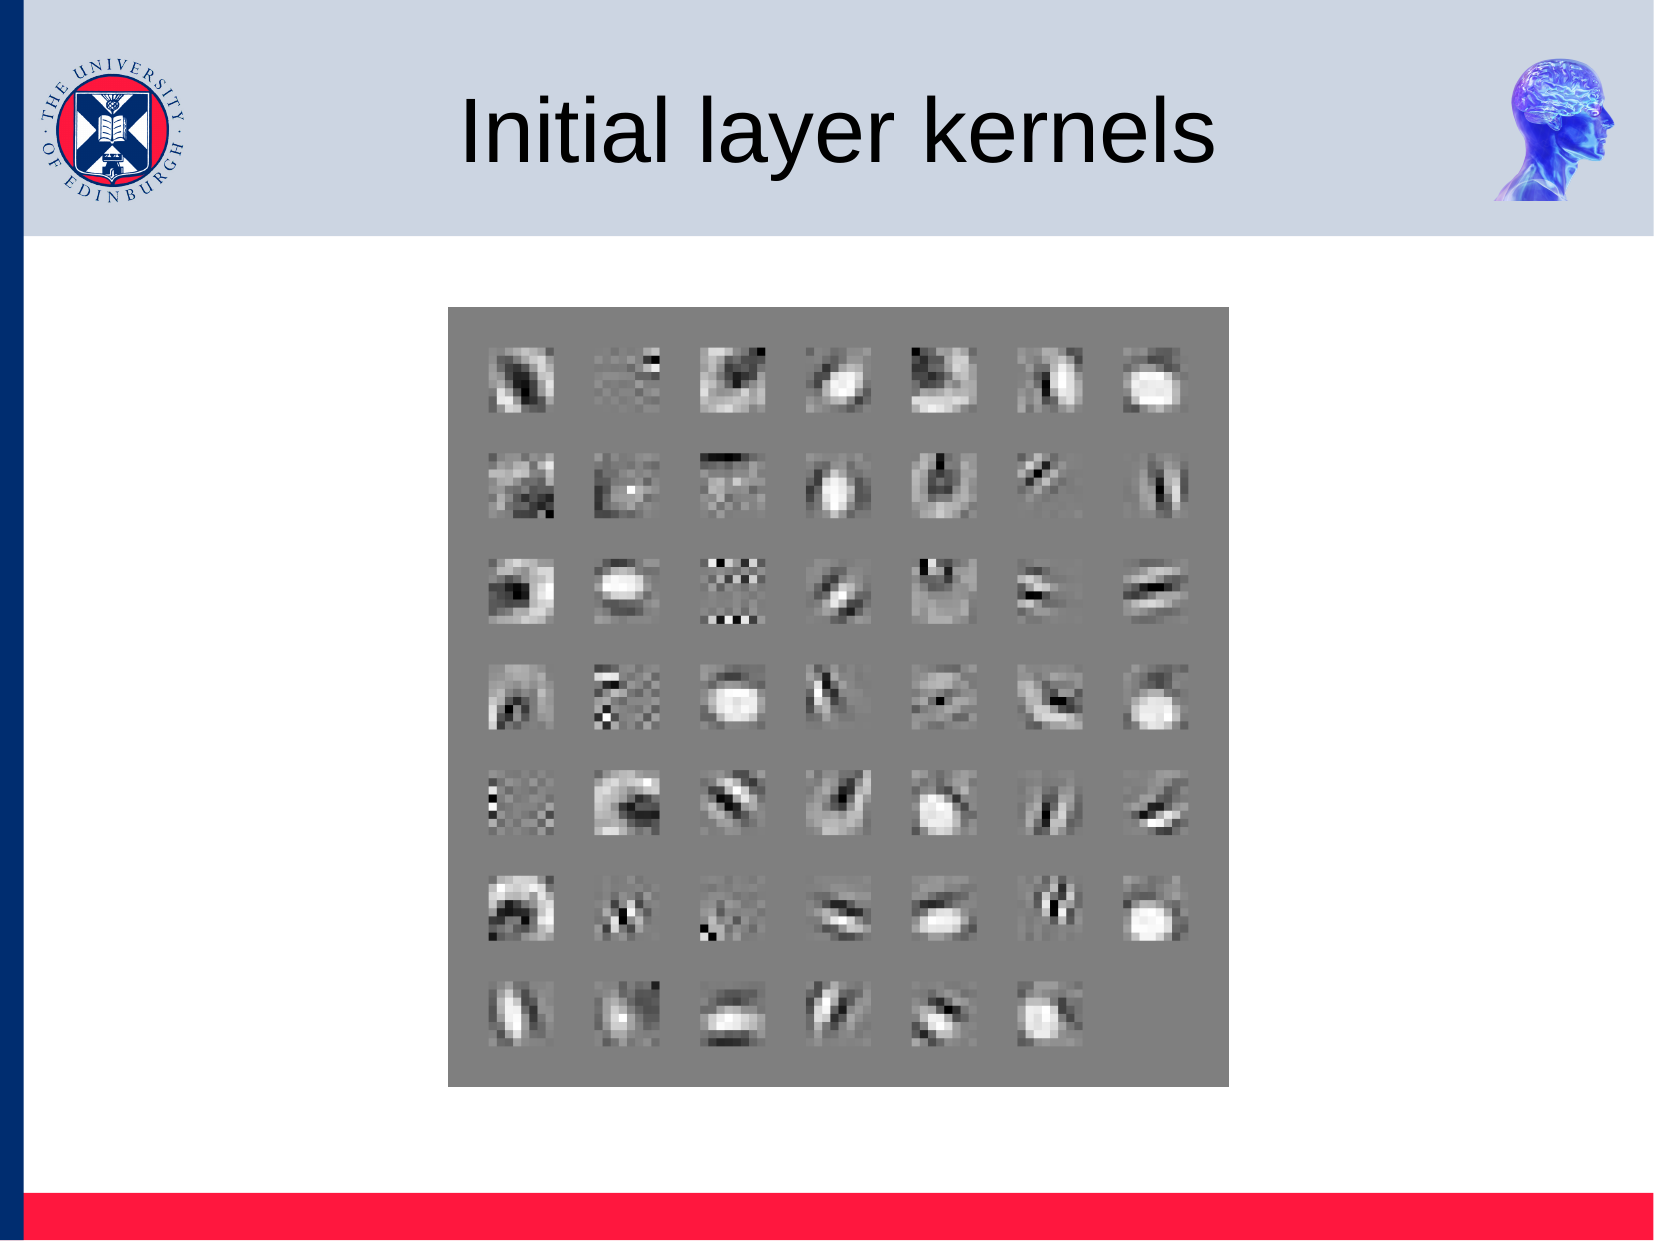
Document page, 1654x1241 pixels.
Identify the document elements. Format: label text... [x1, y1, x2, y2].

picture [448, 307, 1229, 1087]
picture [38, 56, 183, 205]
picture [1494, 58, 1615, 201]
title Initial layer kernels [183, 49, 1494, 213]
